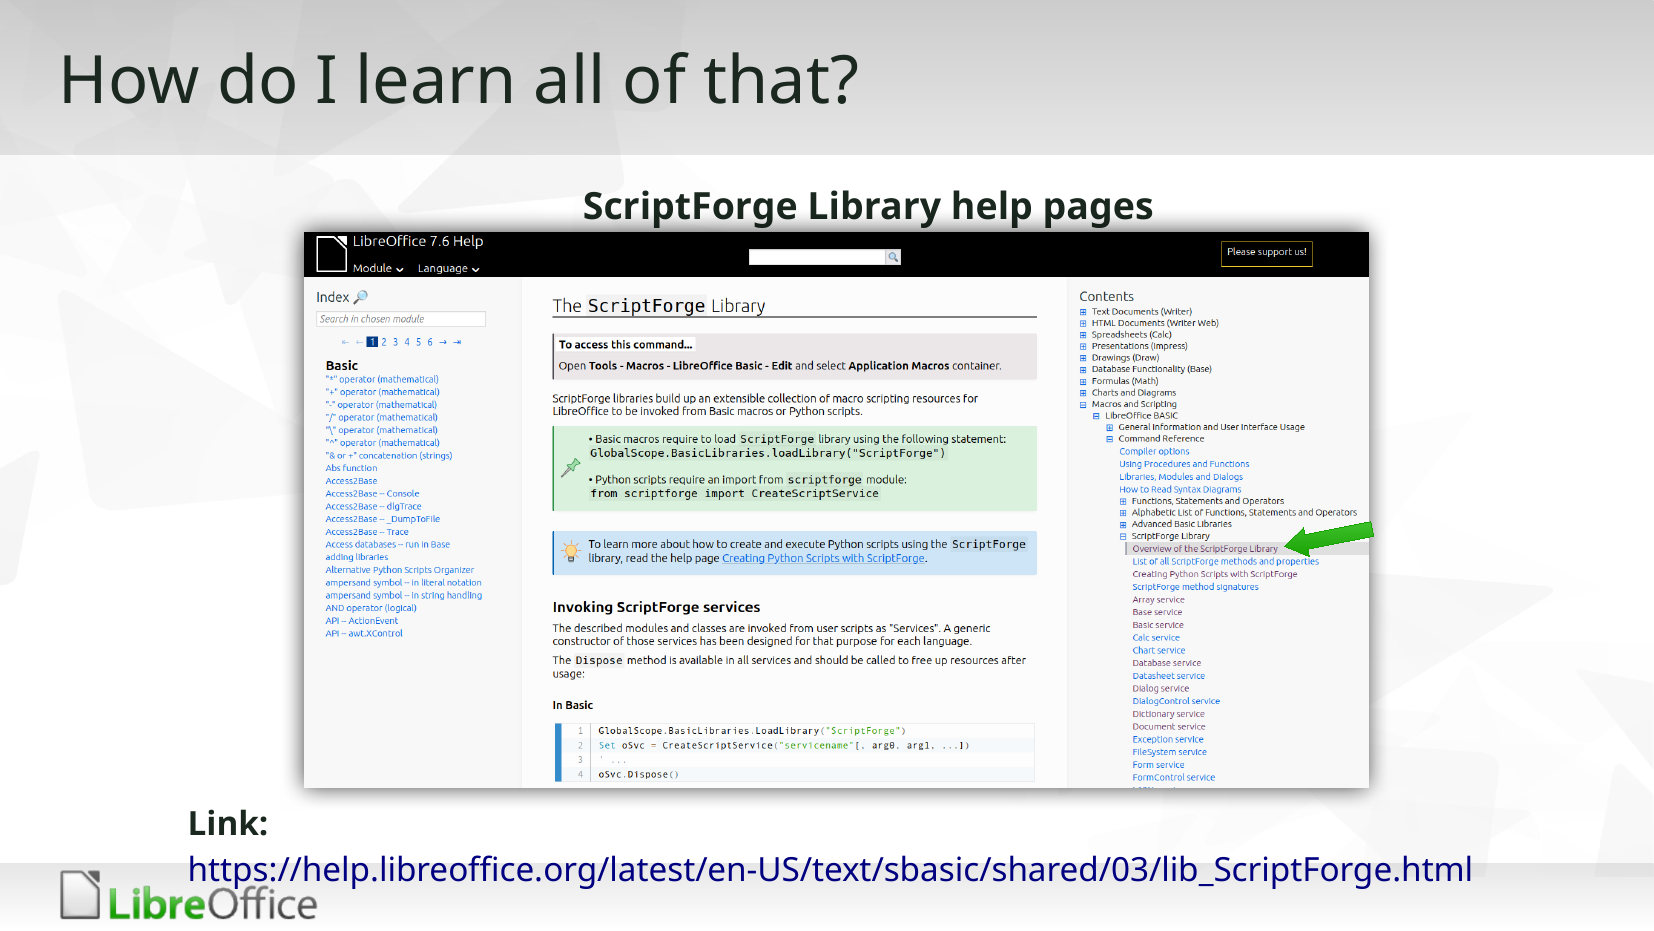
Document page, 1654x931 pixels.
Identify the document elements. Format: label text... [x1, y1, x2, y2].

title How do I learn all of that? [59, 22, 1595, 133]
picture [41, 851, 337, 931]
picture [925, 872, 933, 877]
picture [327, 873, 337, 879]
picture [1407, 865, 1416, 877]
text_box ScriptForge Library help pages [568, 172, 1106, 213]
picture [1032, 872, 1040, 877]
picture [1064, 865, 1073, 870]
picture [1275, 865, 1285, 877]
picture [1357, 865, 1367, 877]
picture [1378, 865, 1387, 870]
text_box [1284, 521, 1374, 557]
picture [1450, 865, 1459, 877]
picture [1083, 865, 1093, 877]
picture [327, 865, 336, 870]
picture [1116, 859, 1125, 877]
picture [1013, 865, 1022, 877]
text_box Link: https://help.libreoffice.org/latest/en-US/text/sbasic/shared/03/lib_ScriptForge.html [173, 792, 1501, 853]
picture [1324, 865, 1334, 877]
picture [1439, 865, 1447, 877]
picture [0, 0, 1654, 877]
picture [1184, 865, 1194, 877]
